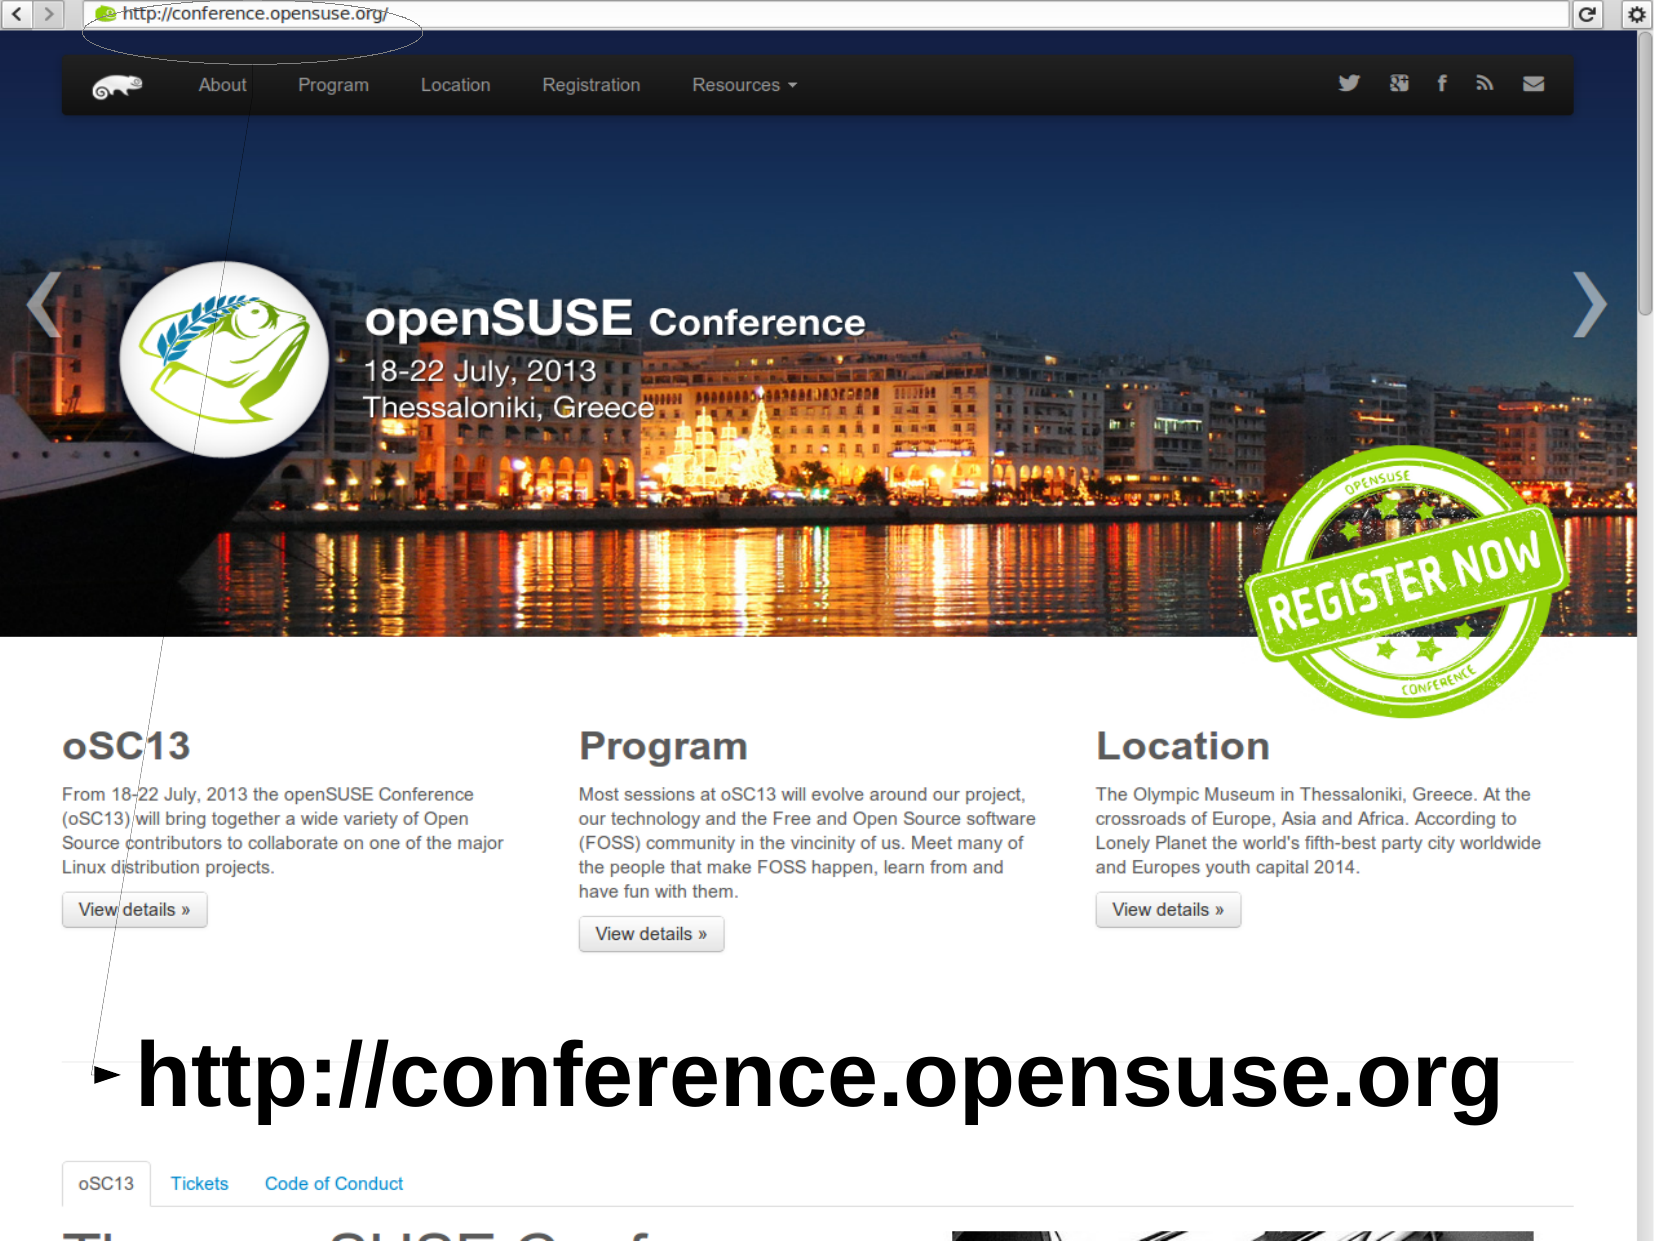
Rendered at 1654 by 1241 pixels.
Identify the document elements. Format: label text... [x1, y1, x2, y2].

picture [0, 0, 1654, 1241]
text_box http://conference.opensuse.org [120, 1016, 1521, 1134]
